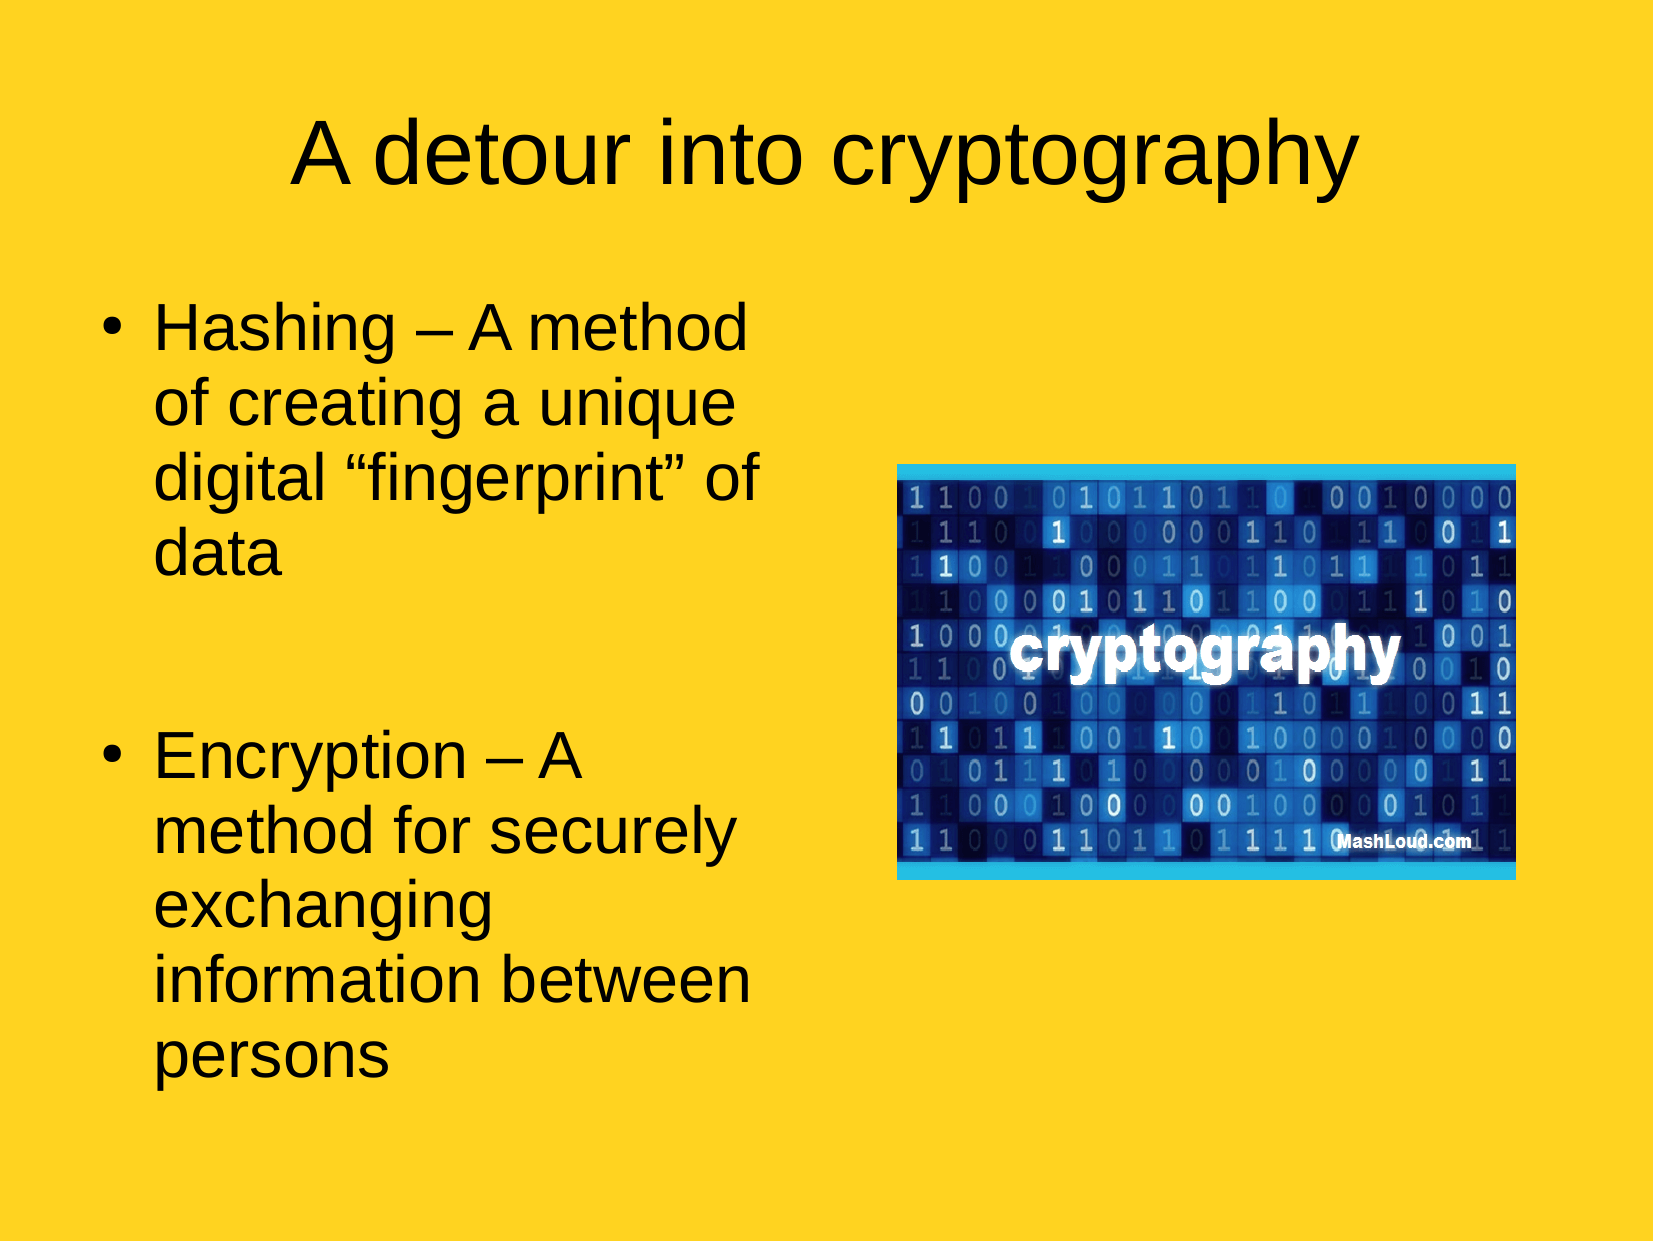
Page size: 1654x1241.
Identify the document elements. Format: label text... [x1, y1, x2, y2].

list Encryption – A method for securely exchanging information between persons [82, 717, 809, 1109]
title A detour into cryptography [82, 49, 1571, 257]
picture [897, 464, 1516, 881]
list [844, 290, 1571, 1109]
list Hashing – A method of creating a unique digital “fingerprint” of data [82, 290, 809, 681]
